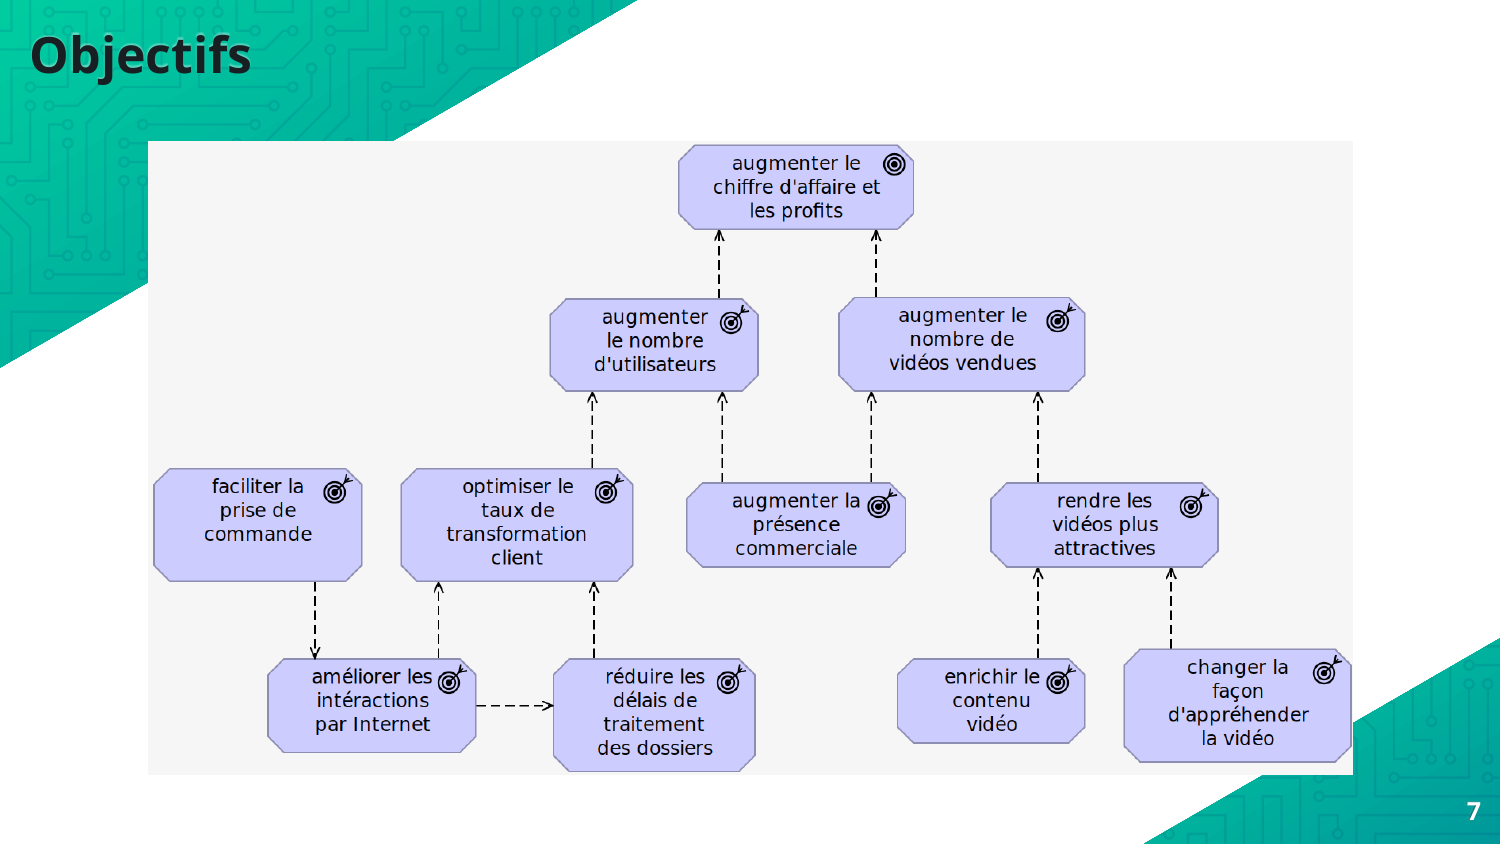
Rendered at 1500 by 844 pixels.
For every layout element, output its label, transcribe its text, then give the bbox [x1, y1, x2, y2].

title Objectifs [29, 29, 1249, 88]
picture [148, 141, 1353, 775]
slide_number <numéro> [1391, 779, 1482, 844]
